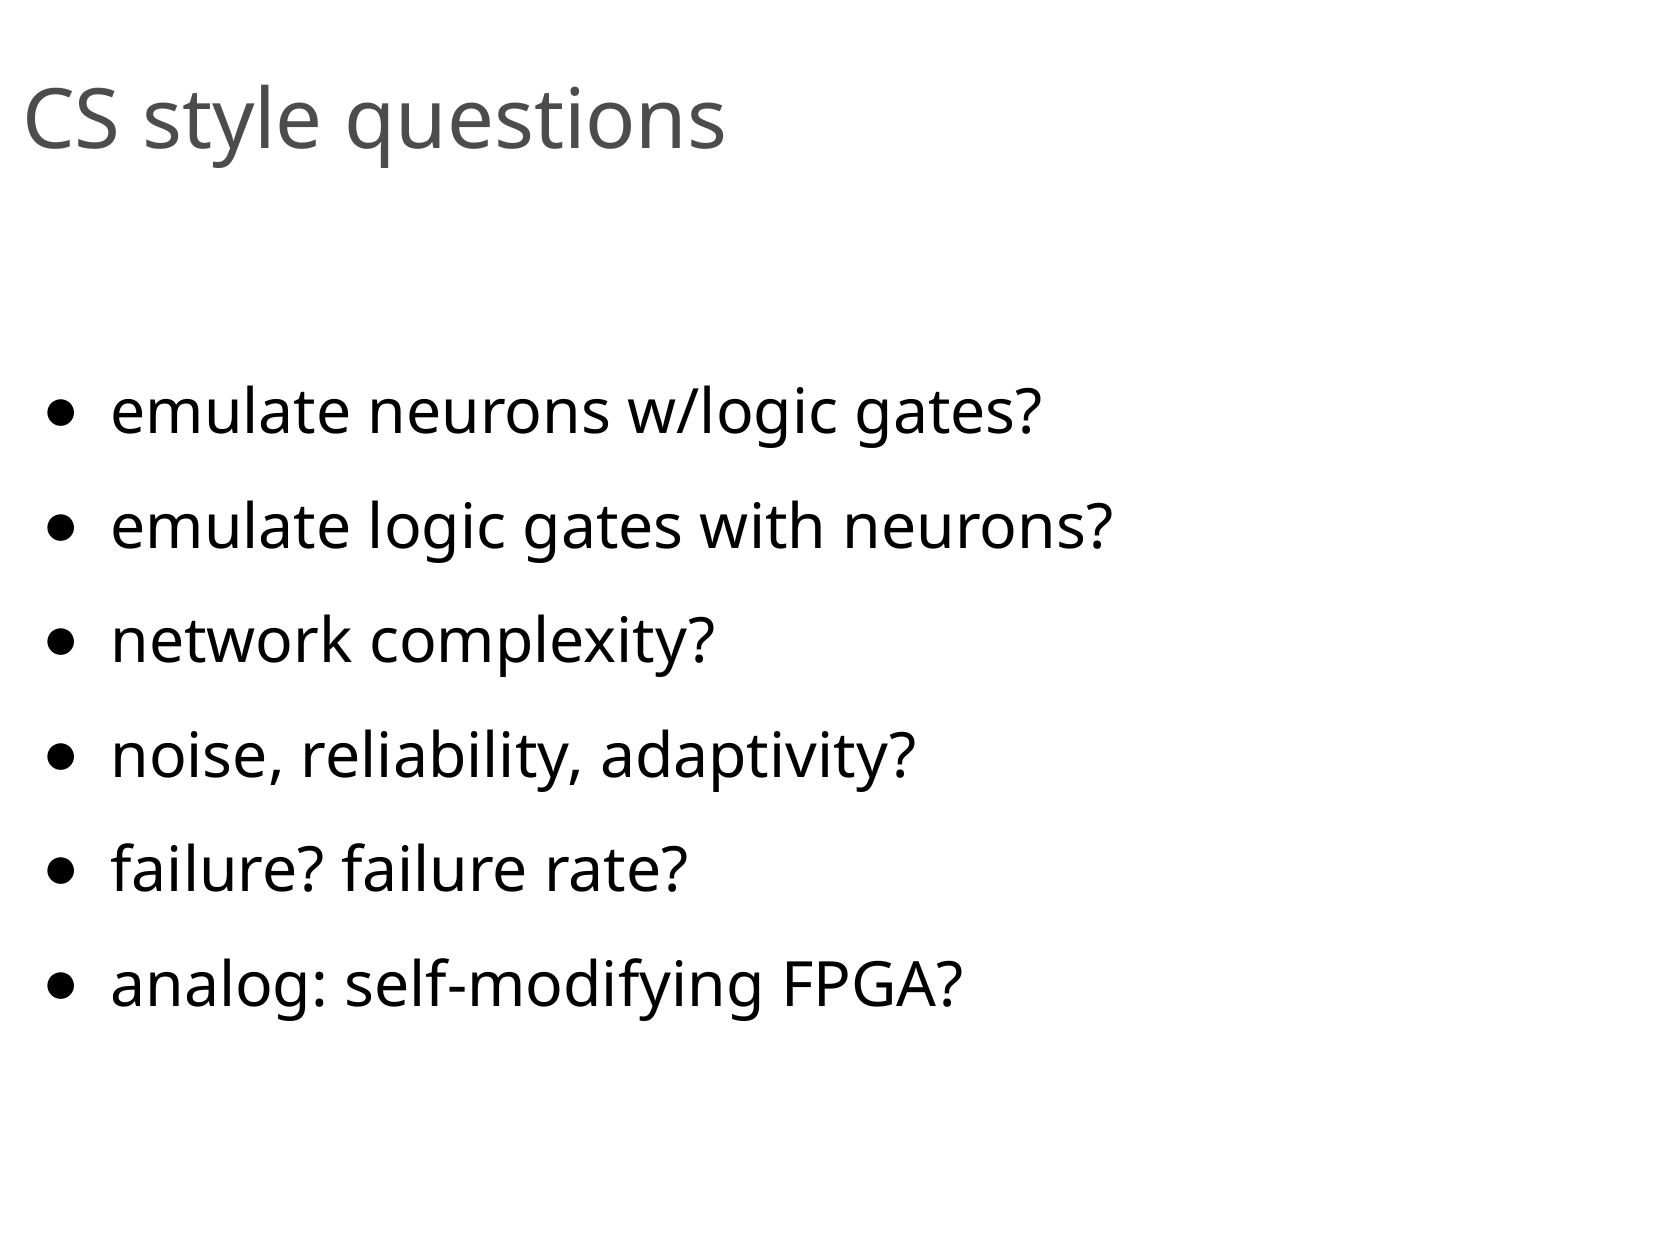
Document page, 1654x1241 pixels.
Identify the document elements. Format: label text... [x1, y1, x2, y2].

list emulate neurons w/logic gates? emulate logic gates with neurons? network complexity? noise, reliability, adaptivity? failure? failure rate? analog: self-modifying FPGA? [25, 226, 1654, 1166]
title CS style questions [22, 19, 1654, 213]
